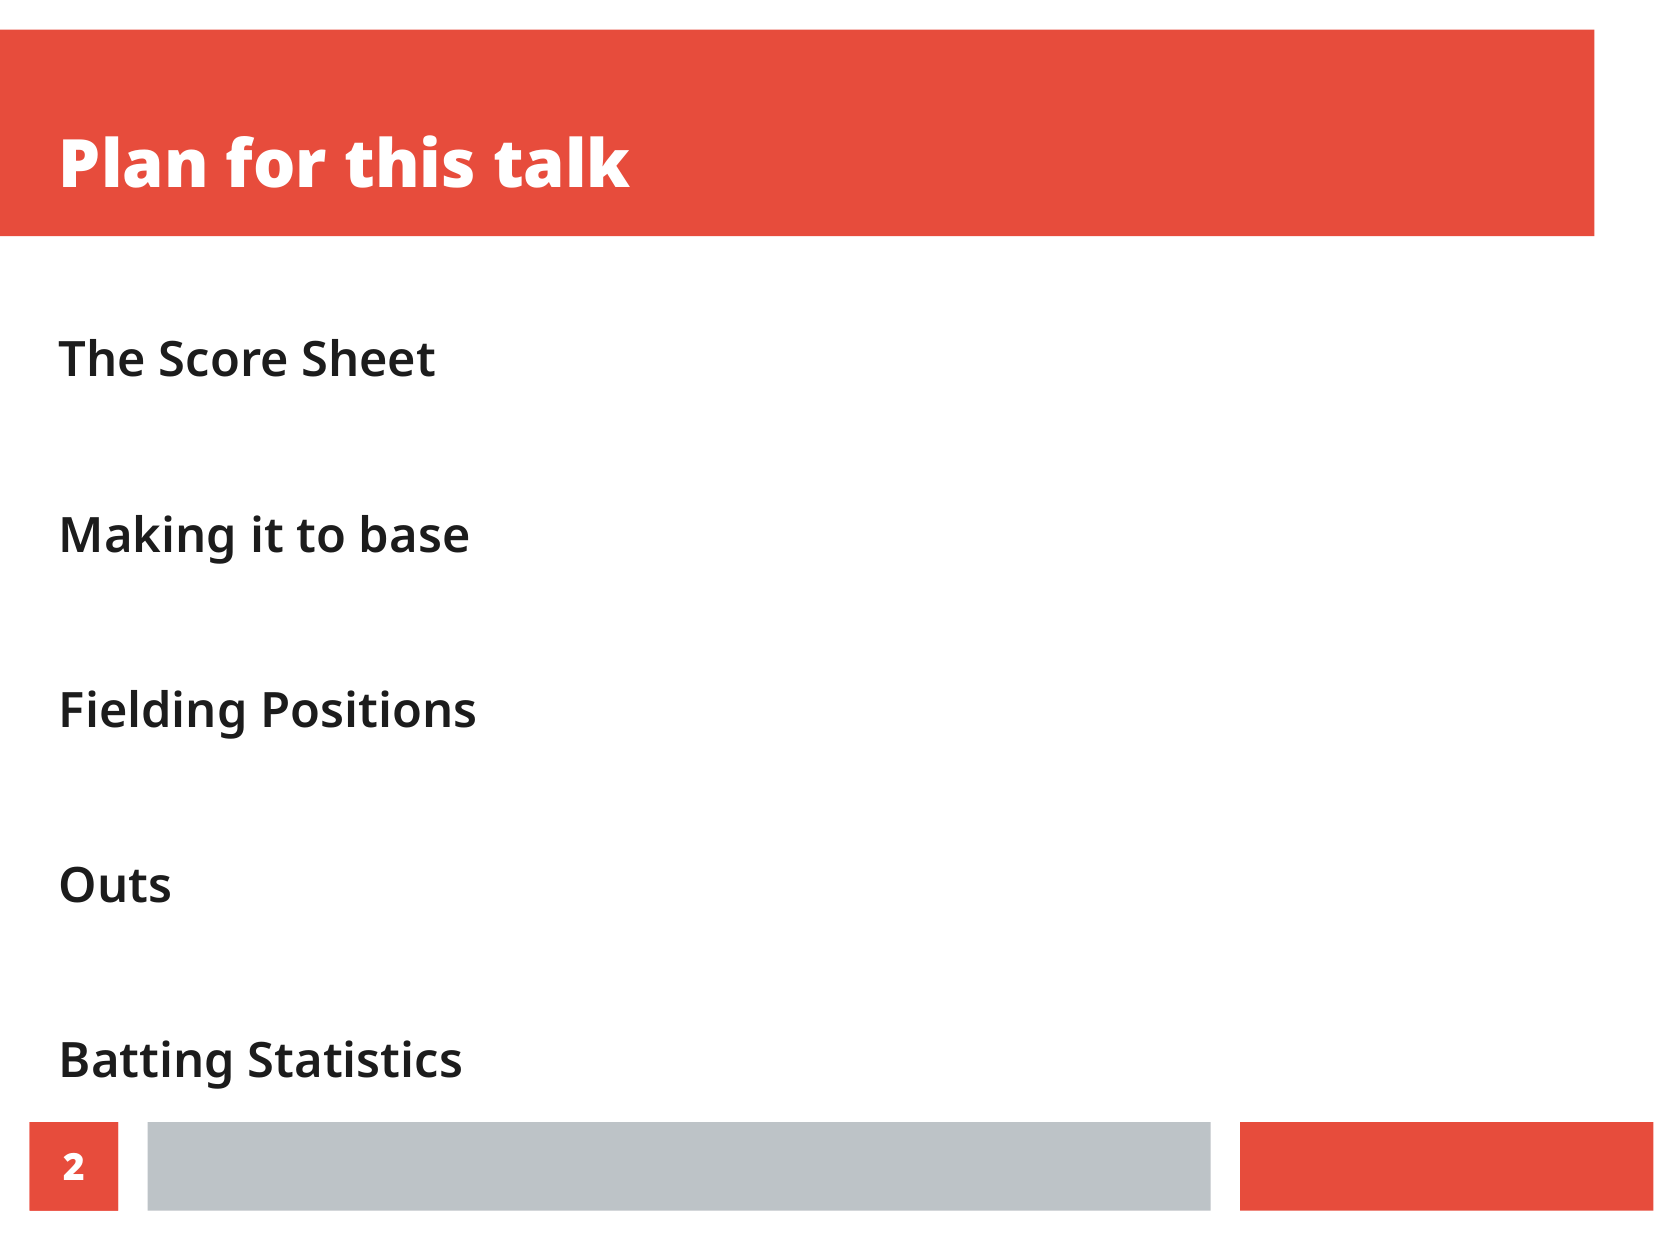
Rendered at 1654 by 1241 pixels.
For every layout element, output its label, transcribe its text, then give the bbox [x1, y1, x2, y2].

list The Score Sheet Making it to base Fielding Positions Outs Batting Statistics [59, 324, 1565, 1093]
title Plan for this talk [59, 59, 1595, 207]
